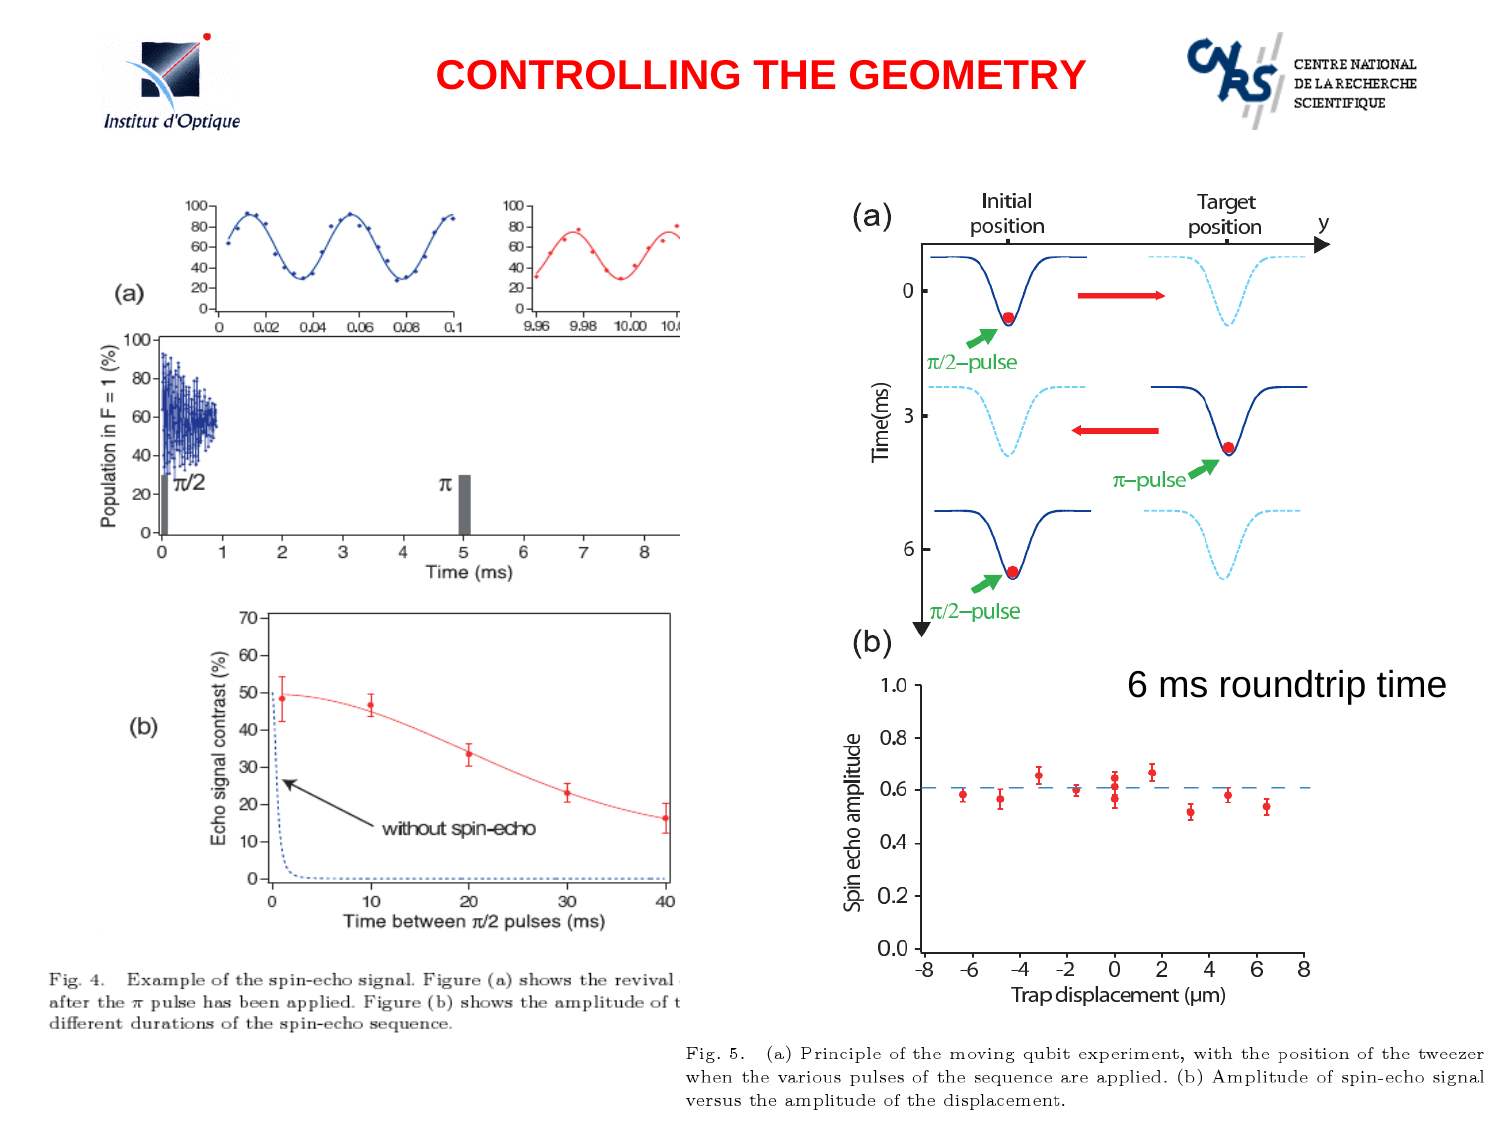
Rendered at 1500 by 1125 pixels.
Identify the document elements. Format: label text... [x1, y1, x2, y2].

picture [101, 30, 243, 132]
text_box CONTROLLING THE GEOMETRY [420, 40, 1103, 106]
picture [37, 187, 1500, 1125]
text_box 6 ms roundtrip time [1112, 652, 1463, 713]
picture [1187, 32, 1422, 130]
